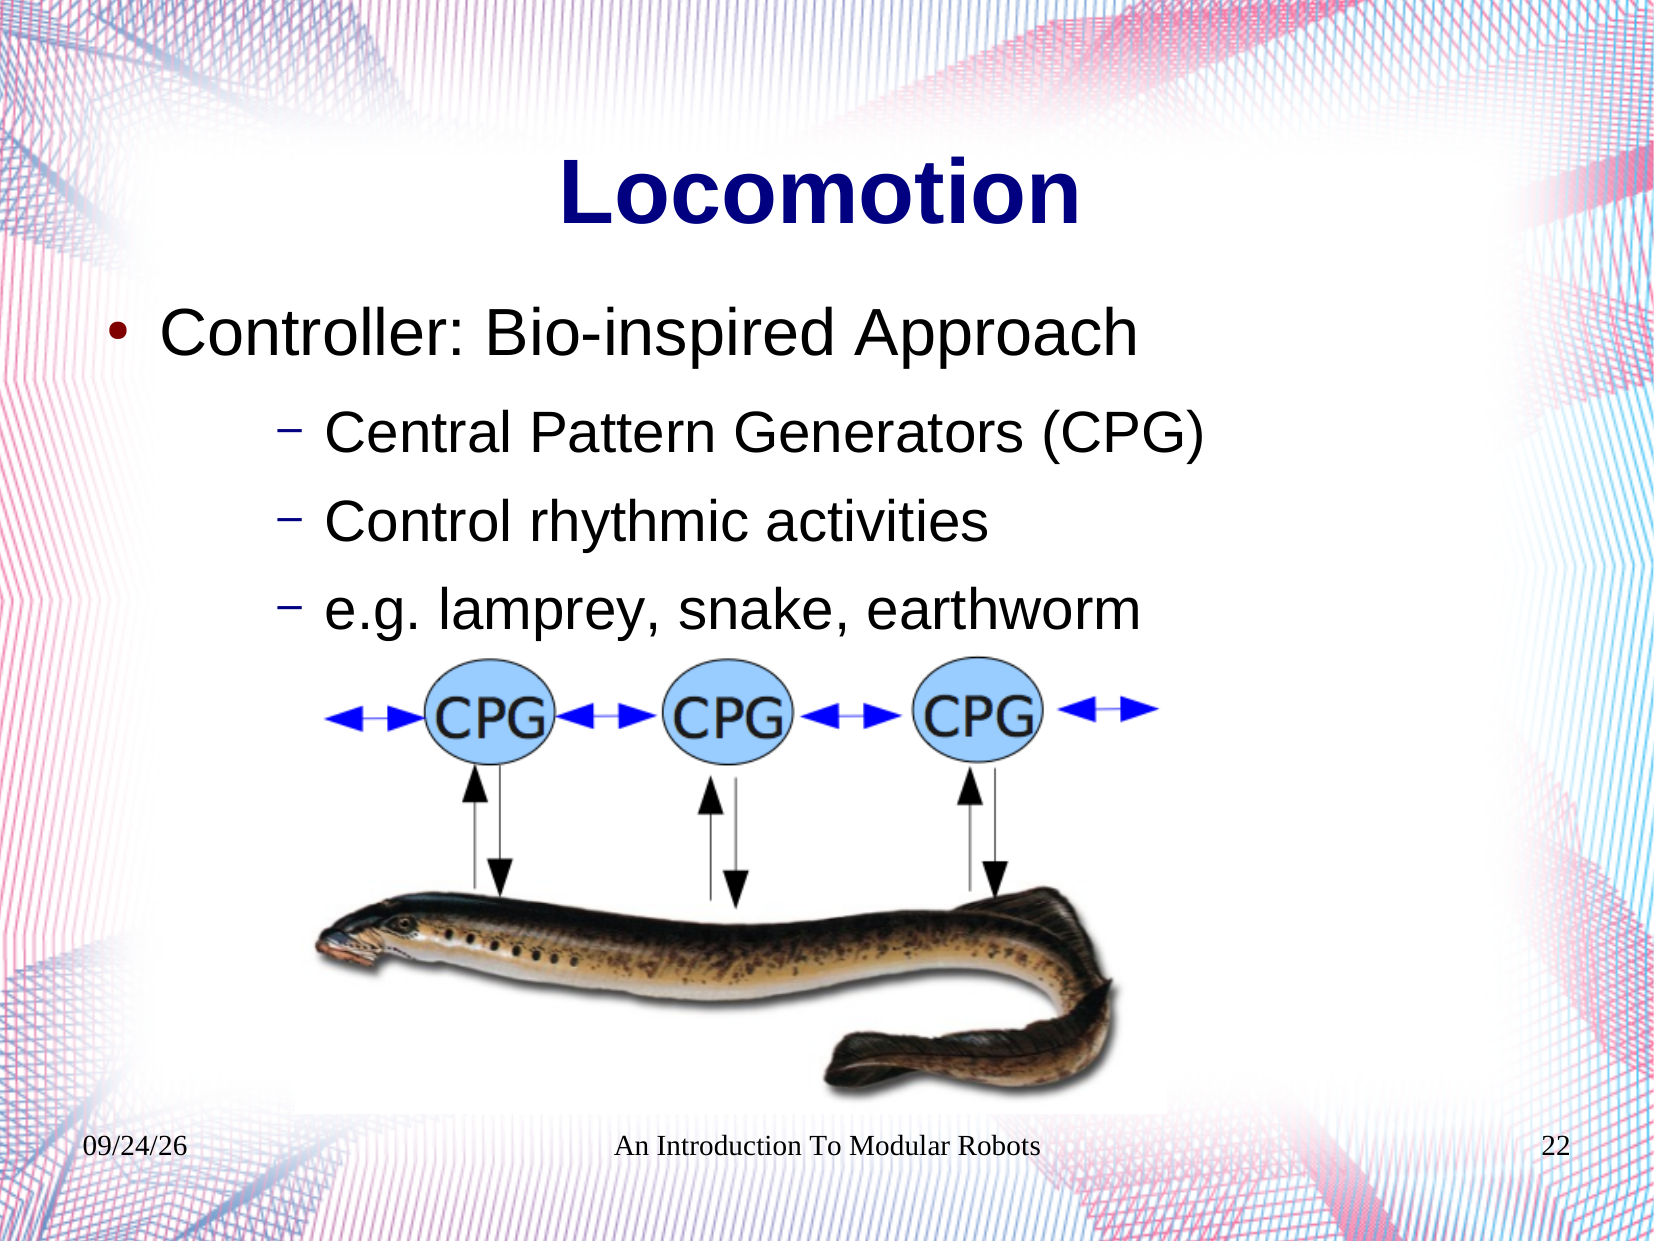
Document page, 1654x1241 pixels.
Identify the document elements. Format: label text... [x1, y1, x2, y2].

list Controller: Bio-inspired Approach Central Pattern Generators (CPG) Control rhythmic activities e.g. lamprey, snake, earthworm [88, 295, 1577, 1114]
picture [0, 0, 1654, 1241]
title Locomotion [76, 88, 1565, 296]
